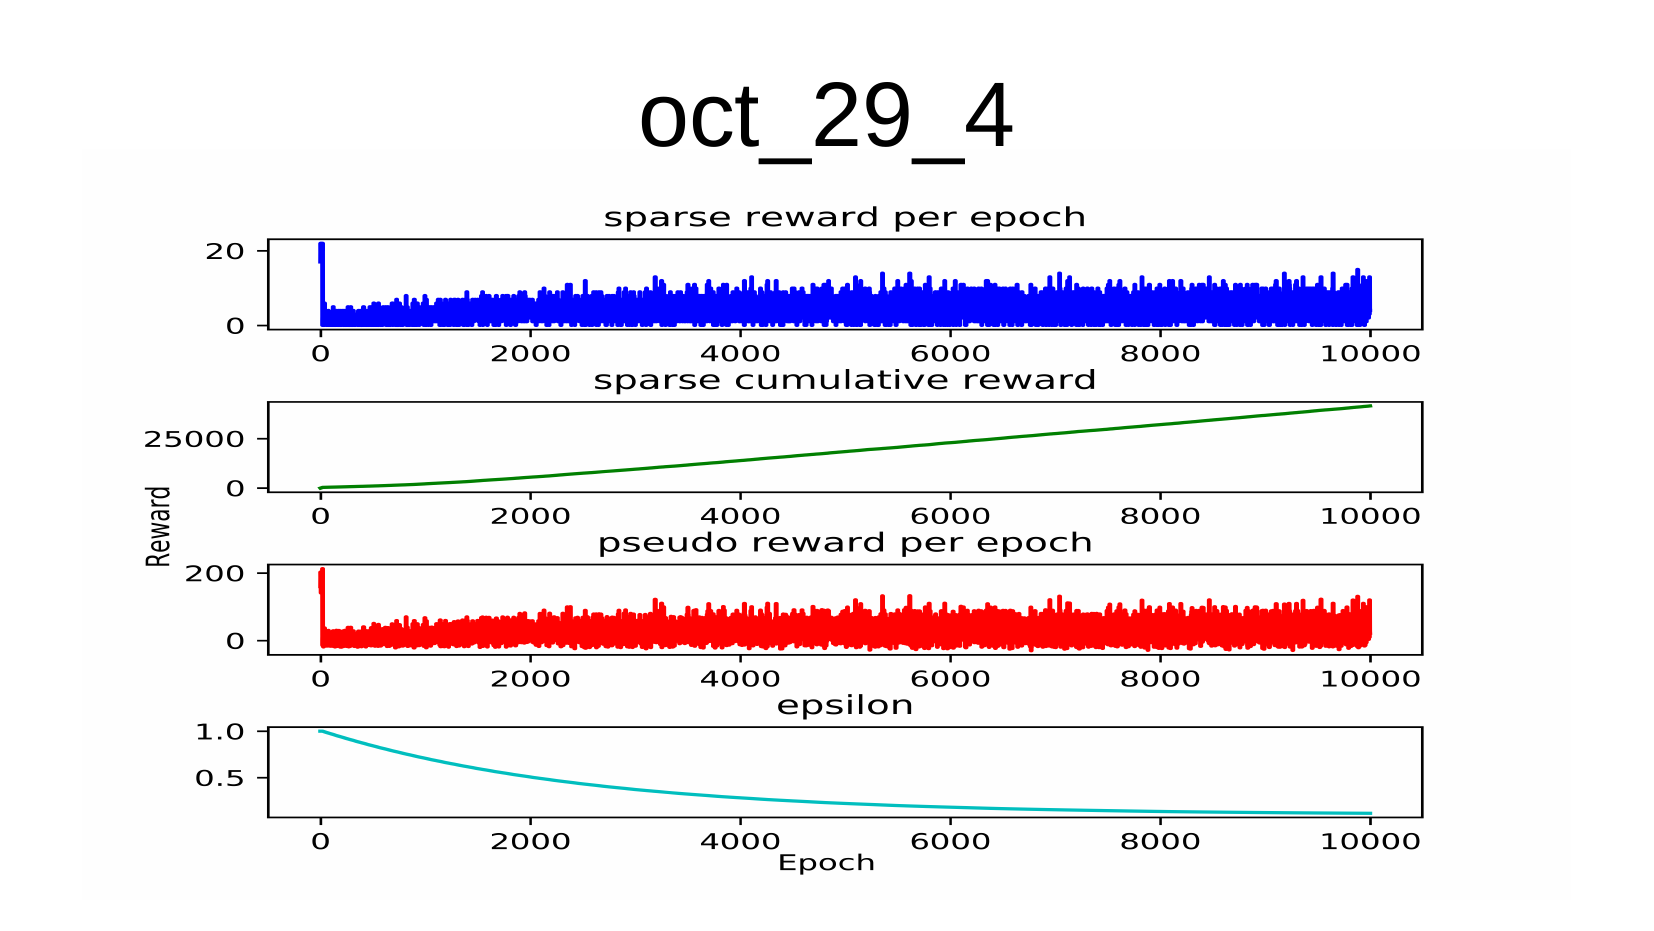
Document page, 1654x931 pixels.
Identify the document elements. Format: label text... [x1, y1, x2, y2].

picture [82, 193, 1571, 901]
title oct_29_4 [82, 37, 1571, 193]
